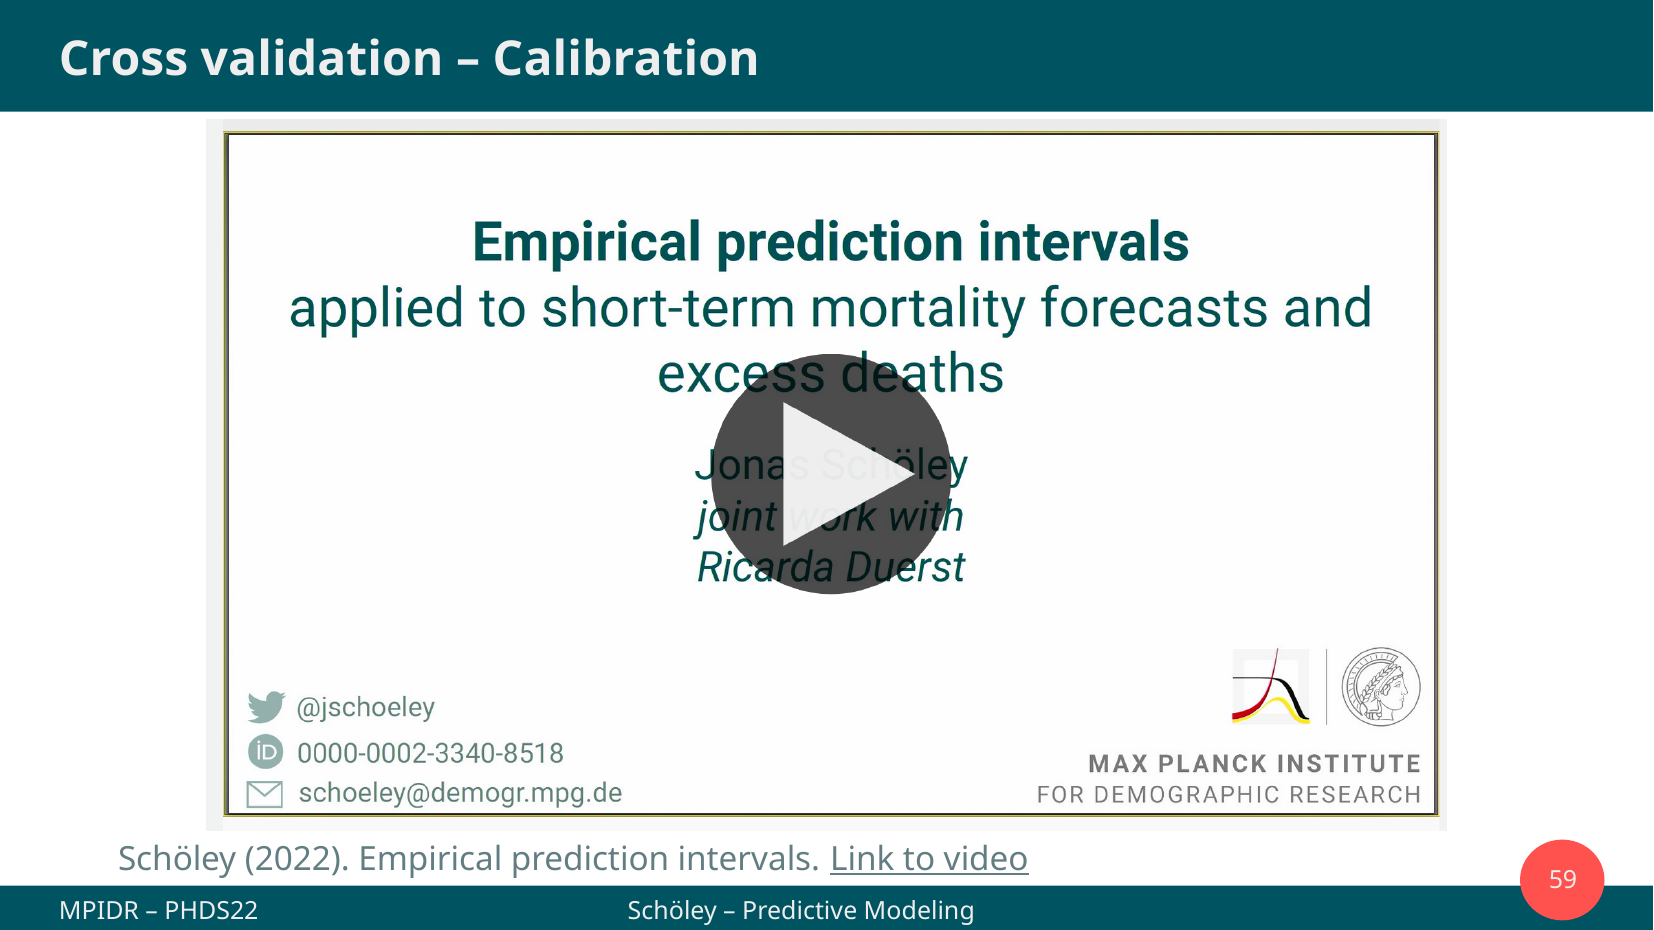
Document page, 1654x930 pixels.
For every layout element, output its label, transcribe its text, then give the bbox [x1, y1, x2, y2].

text_box Schöley (2022). Empirical prediction intervals. Link to video [103, 827, 1616, 920]
title Cross validation – Calibration [58, 0, 1594, 117]
picture [206, 119, 1447, 827]
